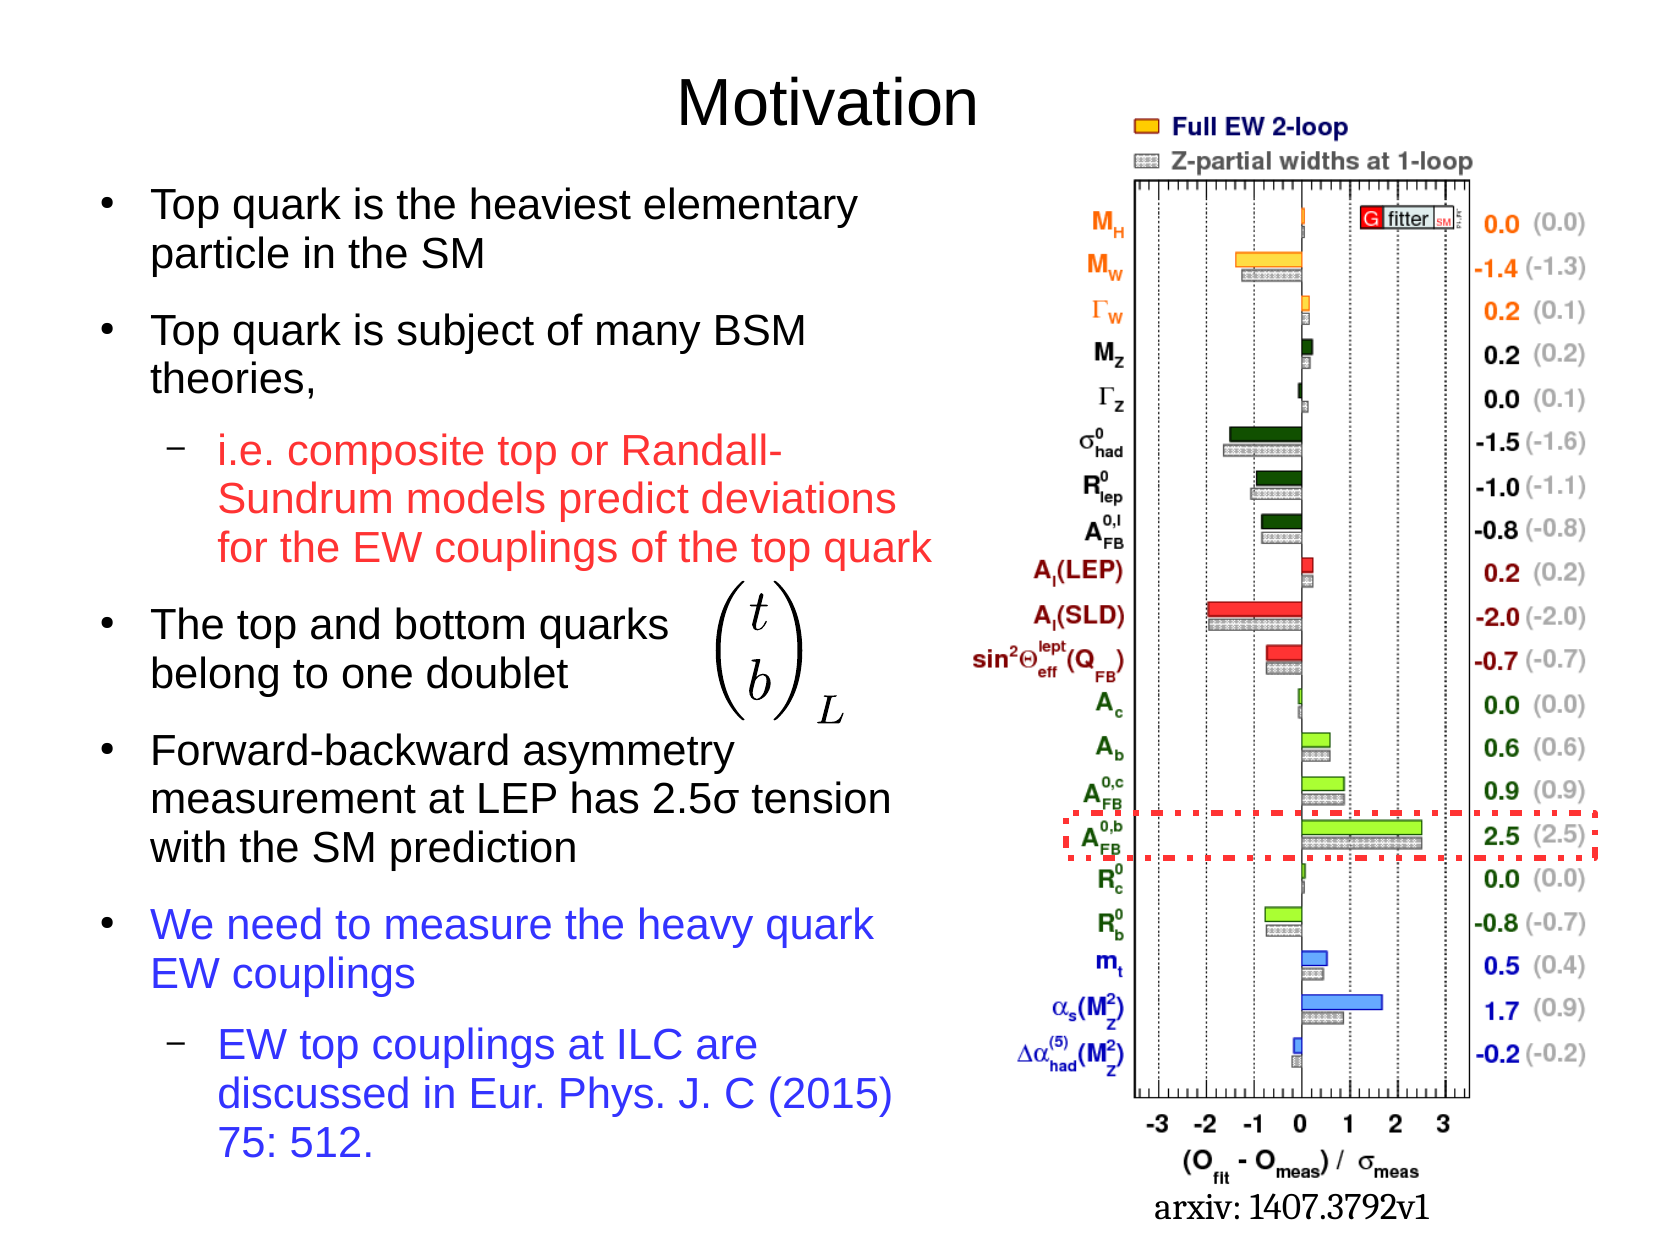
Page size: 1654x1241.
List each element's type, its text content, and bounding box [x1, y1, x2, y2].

list Top quark is the heaviest elementary particle in the SM Top quark is subject of many BSM theories, i.e. composite top or Randall-Sundrum models predict deviations for the EW couplings of the top quark The top and bottom quarks belong to one doublet Forward-backward asymmetry measurement at LEP has 2.5σ tension with the SM prediction We need to measure the heavy quark EW couplings EW top couplings at ILC are discussed in Eur. Phys. J. C (2015) 75: 512. [82, 180, 949, 1171]
text_box arxiv: 1407.3792v1 [1139, 1177, 1519, 1241]
text_box [703, 580, 847, 724]
title Motivation [85, 52, 1571, 153]
picture [972, 108, 1598, 1214]
